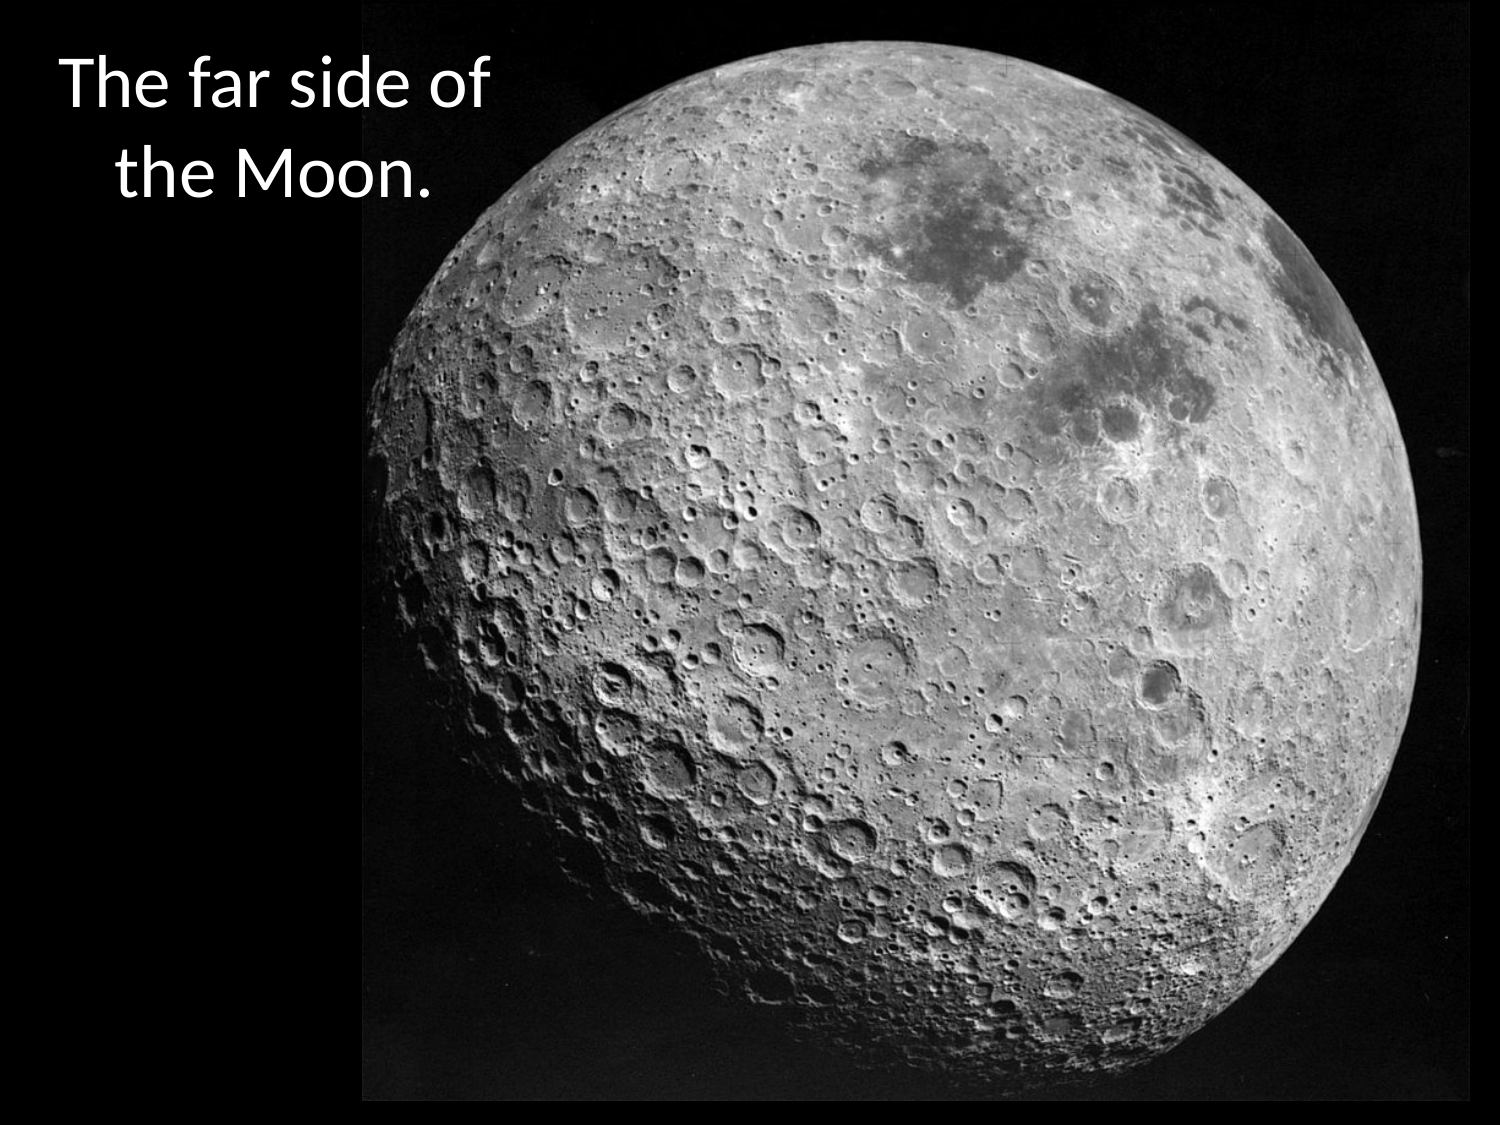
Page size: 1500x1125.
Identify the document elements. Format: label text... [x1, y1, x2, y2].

picture [362, 0, 1470, 1101]
text_box The far side of the Moon. [0, 24, 550, 220]
